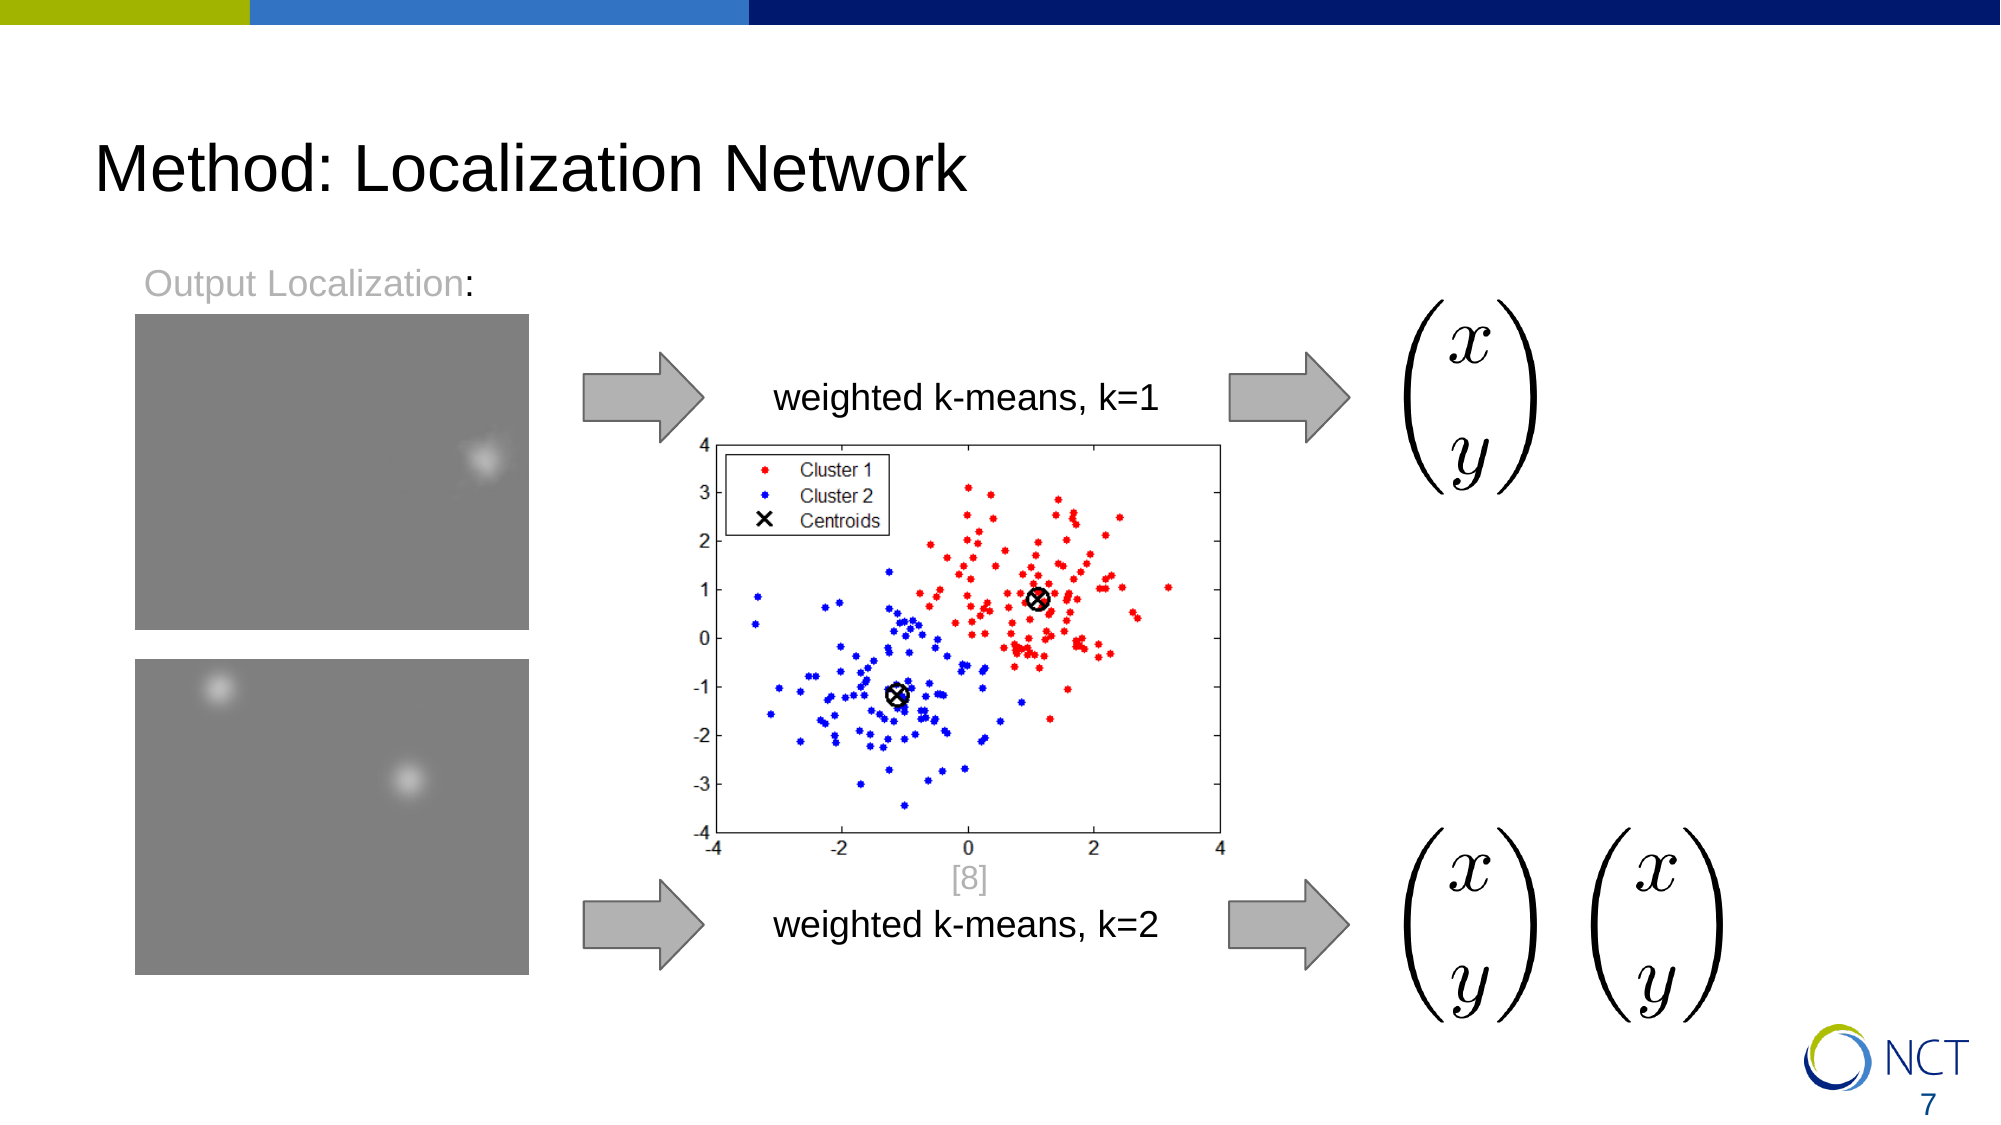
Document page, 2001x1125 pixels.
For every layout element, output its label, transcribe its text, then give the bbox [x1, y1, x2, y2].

text_box weighted k-means, k=2 [758, 896, 1175, 954]
text_box Output Localization: [129, 254, 524, 312]
picture [1590, 827, 1723, 1023]
picture [690, 434, 1227, 856]
text_box [583, 879, 704, 970]
picture [135, 659, 529, 976]
picture [1403, 299, 1537, 496]
picture [1403, 827, 1537, 1023]
title Method: Localization Network [94, 75, 1886, 263]
picture [135, 314, 529, 631]
text_box [8] [951, 840, 991, 916]
picture [1804, 1024, 1969, 1091]
text_box 7 [1905, 1080, 1951, 1125]
text_box weighted k-means, k=1 [758, 369, 1175, 426]
text_box [1229, 352, 1350, 443]
text_box [583, 352, 704, 443]
text_box [1229, 879, 1350, 970]
